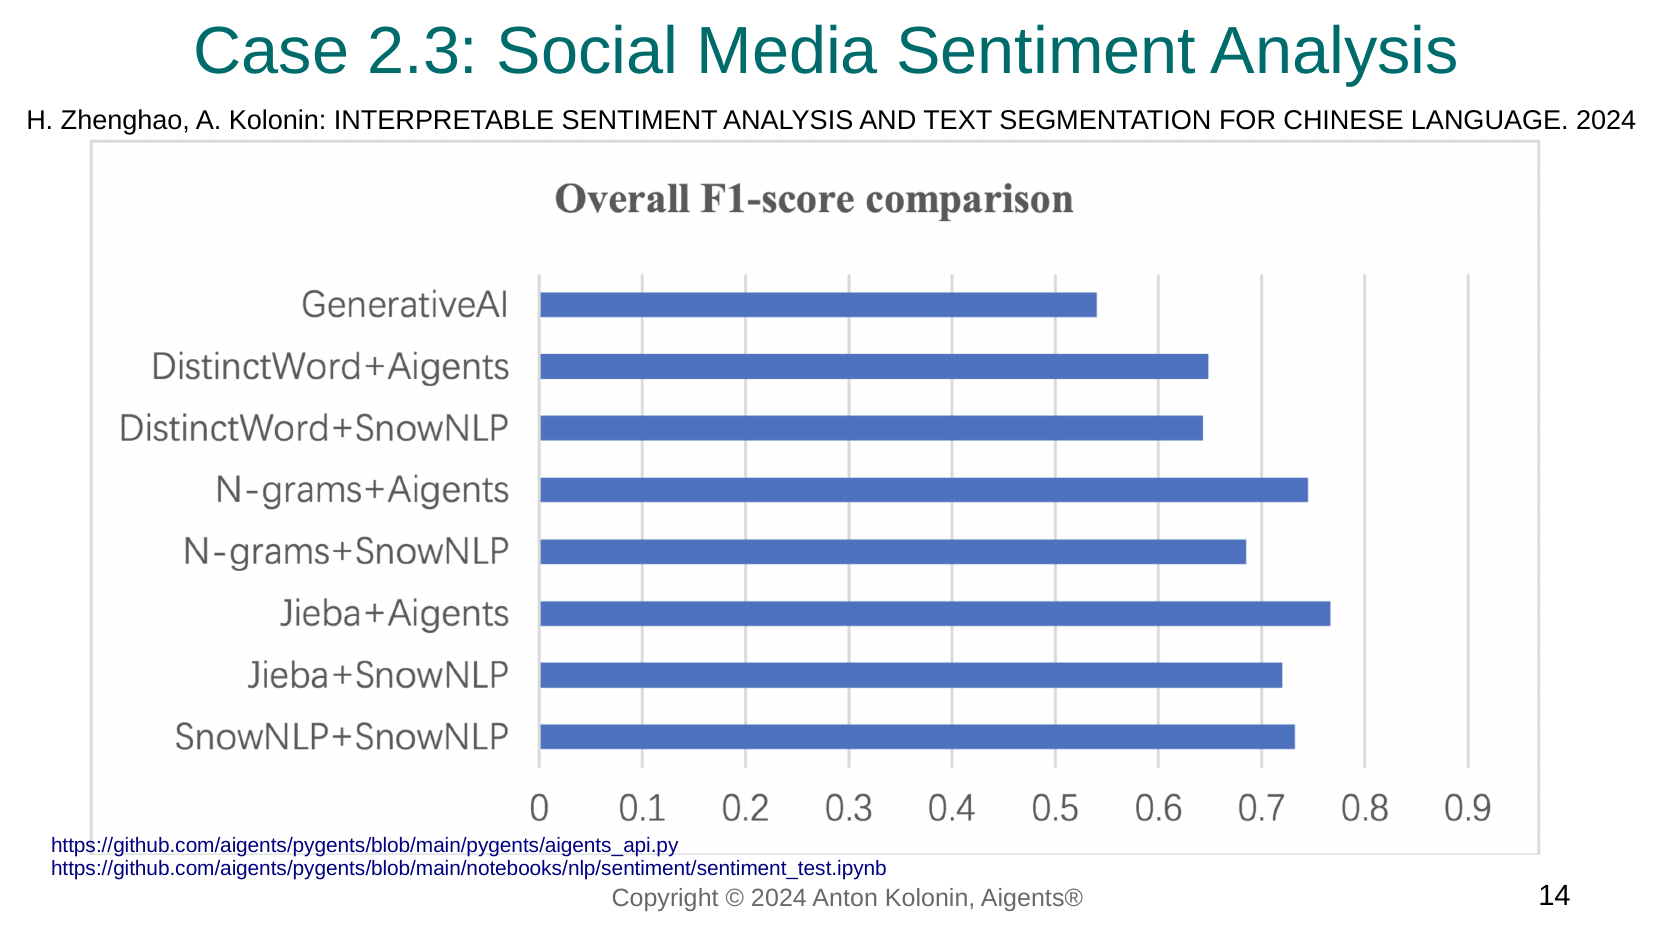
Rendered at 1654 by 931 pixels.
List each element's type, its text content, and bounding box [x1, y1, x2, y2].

picture [86, 143, 1545, 859]
text_box H. Zhenghao, A. Kolonin: INTERPRETABLE SENTIMENT ANALYSIS AND TEXT SEGMENTATION FOR CHINESE LANGUAGE. 2024 [11, 97, 1651, 143]
text_box Case 2.3: Social Media Sentiment Analysis [0, 0, 1654, 103]
text_box https://github.com/aigents/pygents/blob/main/pygents/aigents_api.py https://github.com/aigents/pygents/blob/main/notebooks/nlp/sentiment/sentiment_test.ipynb [36, 826, 902, 888]
